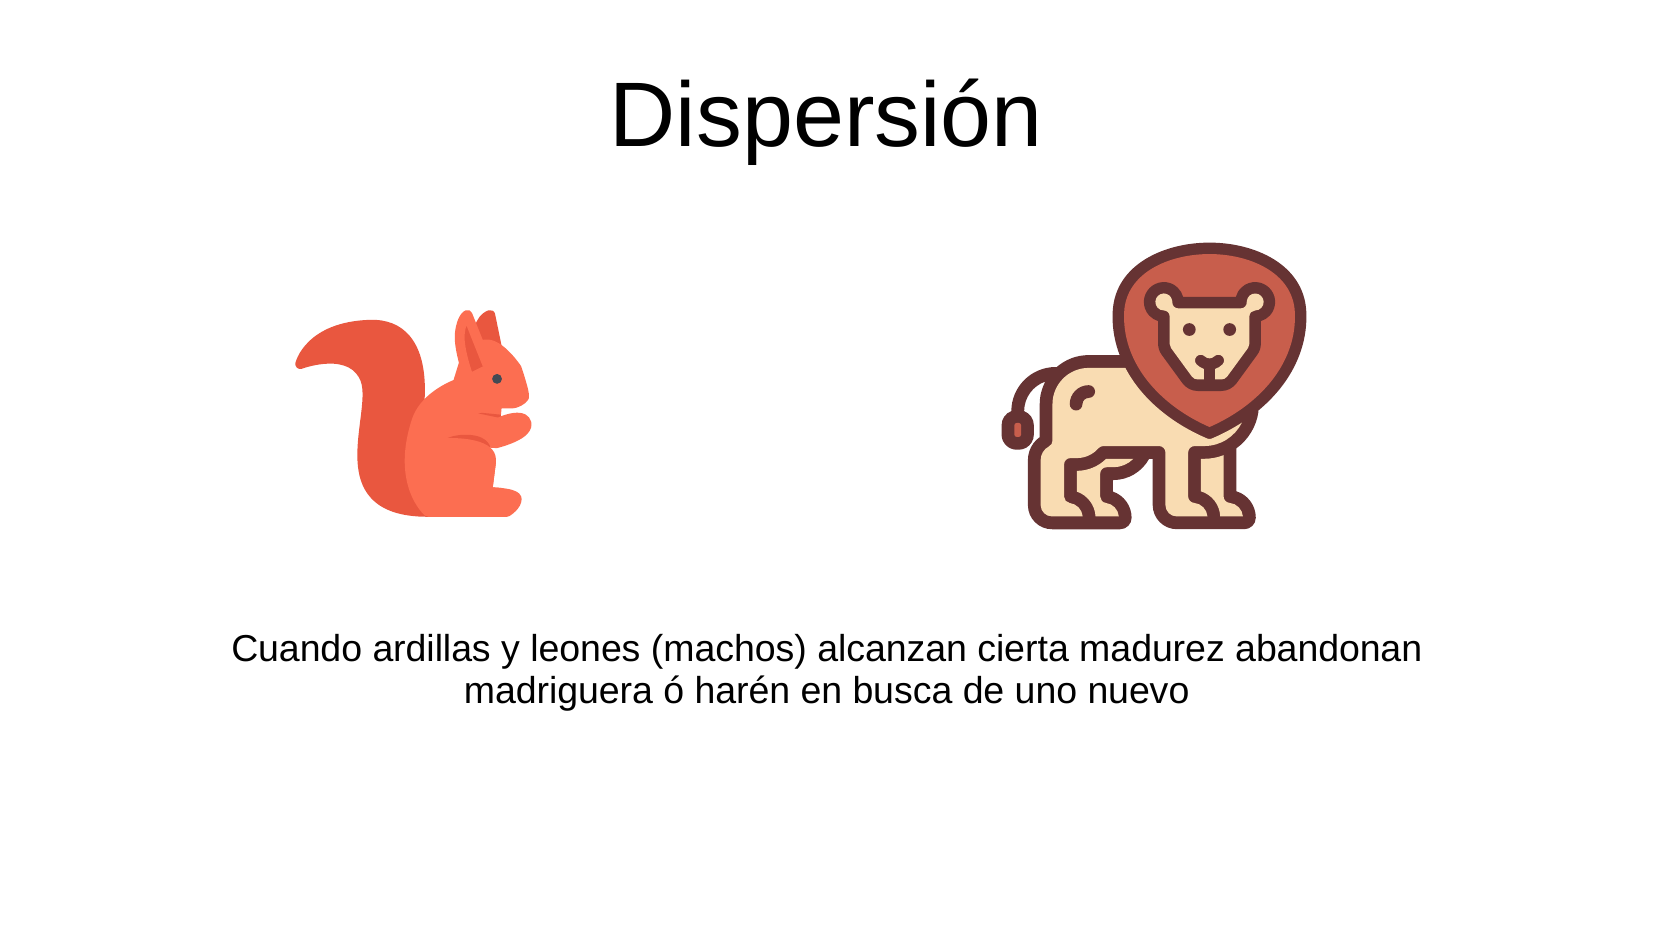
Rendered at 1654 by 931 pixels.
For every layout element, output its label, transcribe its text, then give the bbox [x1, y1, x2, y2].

picture [295, 295, 532, 532]
text_box Cuando ardillas y leones (machos) alcanzan cierta madurez abandonan madriguera ó harén en busca de uno nuevo [177, 620, 1477, 719]
title Dispersión [82, 37, 1571, 193]
picture [978, 211, 1329, 562]
